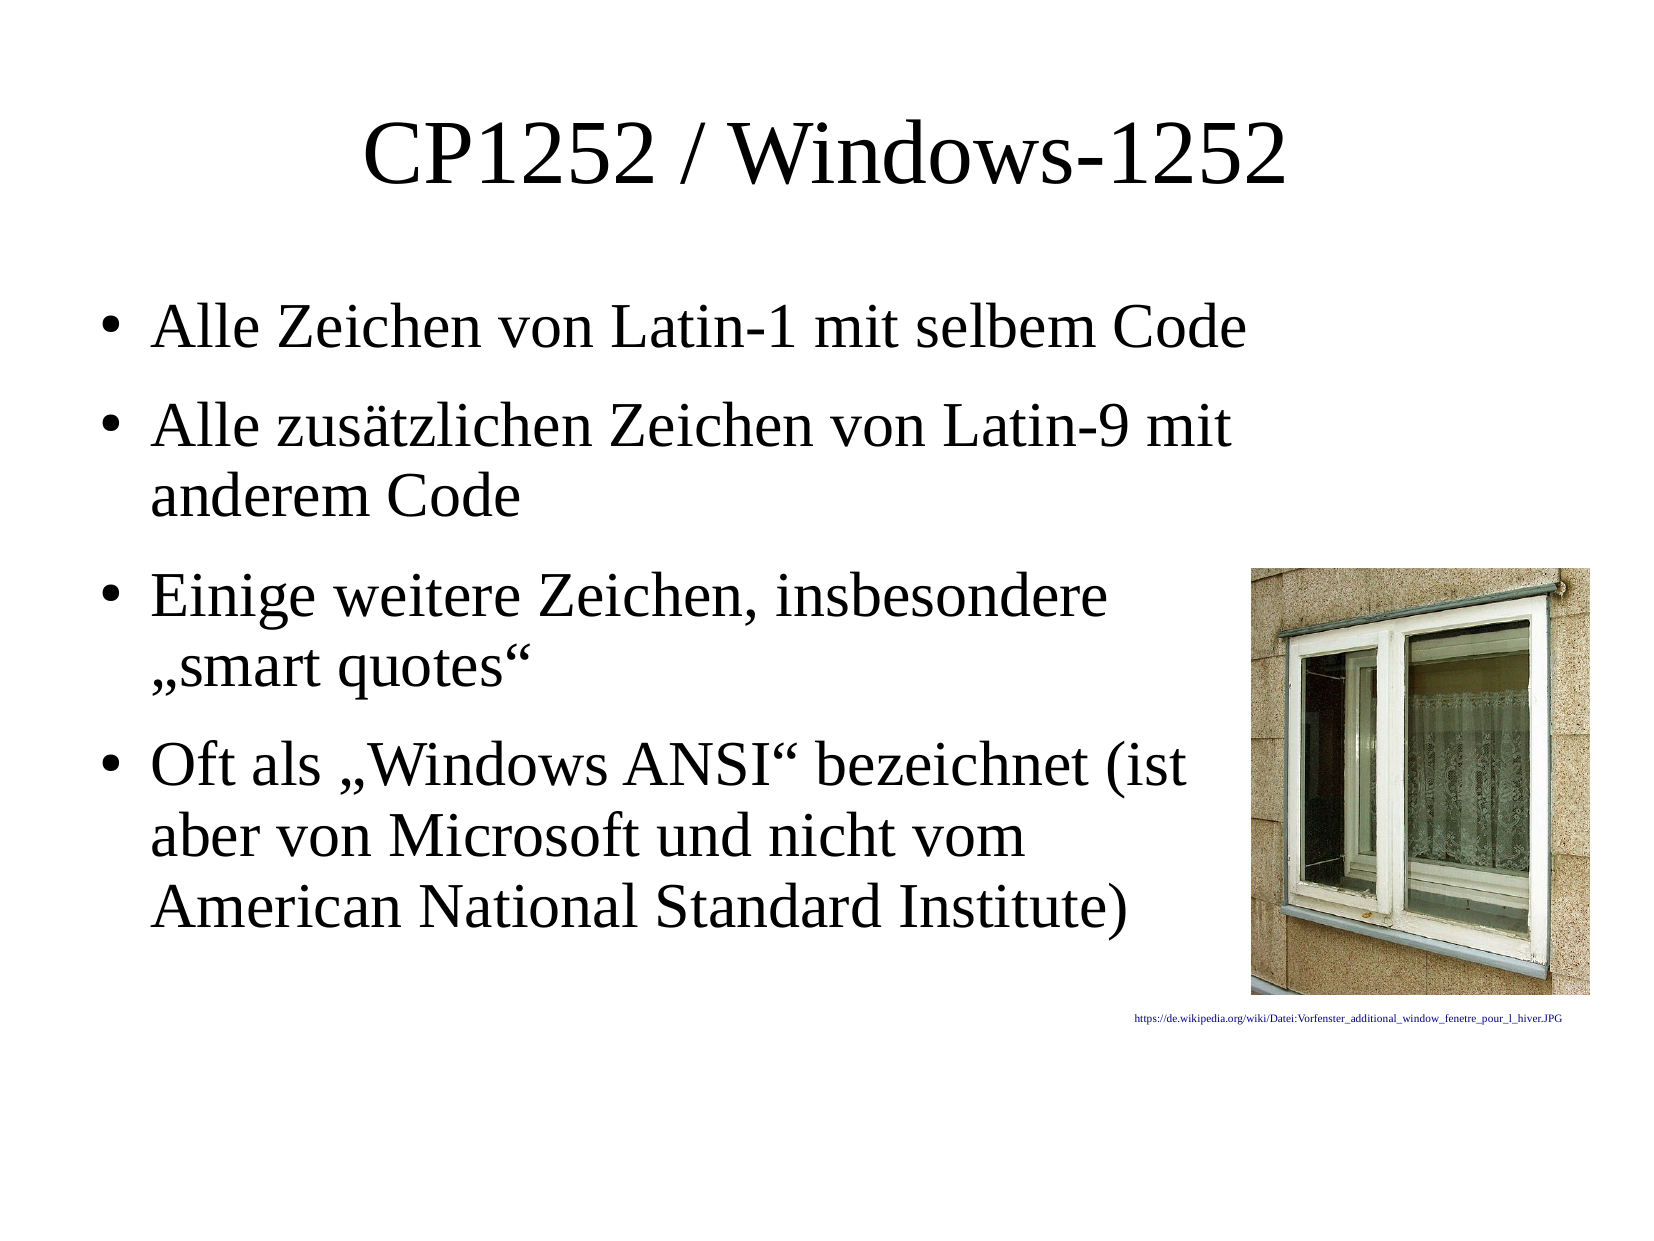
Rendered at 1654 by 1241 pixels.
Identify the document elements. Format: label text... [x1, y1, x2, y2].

text_box https://de.wikipedia.org/wiki/Datei:Vorfenster_additional_window_fenetre_pour_l_hiver.JPG [1119, 1005, 1600, 1051]
title CP1252 / Windows-1252 [82, 49, 1571, 257]
list Alle Zeichen von Latin-1 mit selbem Code Alle zusätzlichen Zeichen von Latin-9 mit anderem Code Einige weitere Zeichen, insbesondere „smart quotes“ Oft als „Windows ANSI“ bezeichnet (ist aber von Microsoft und nicht vom American National Standard Institute) [82, 290, 1261, 1010]
picture [1251, 568, 1590, 995]
